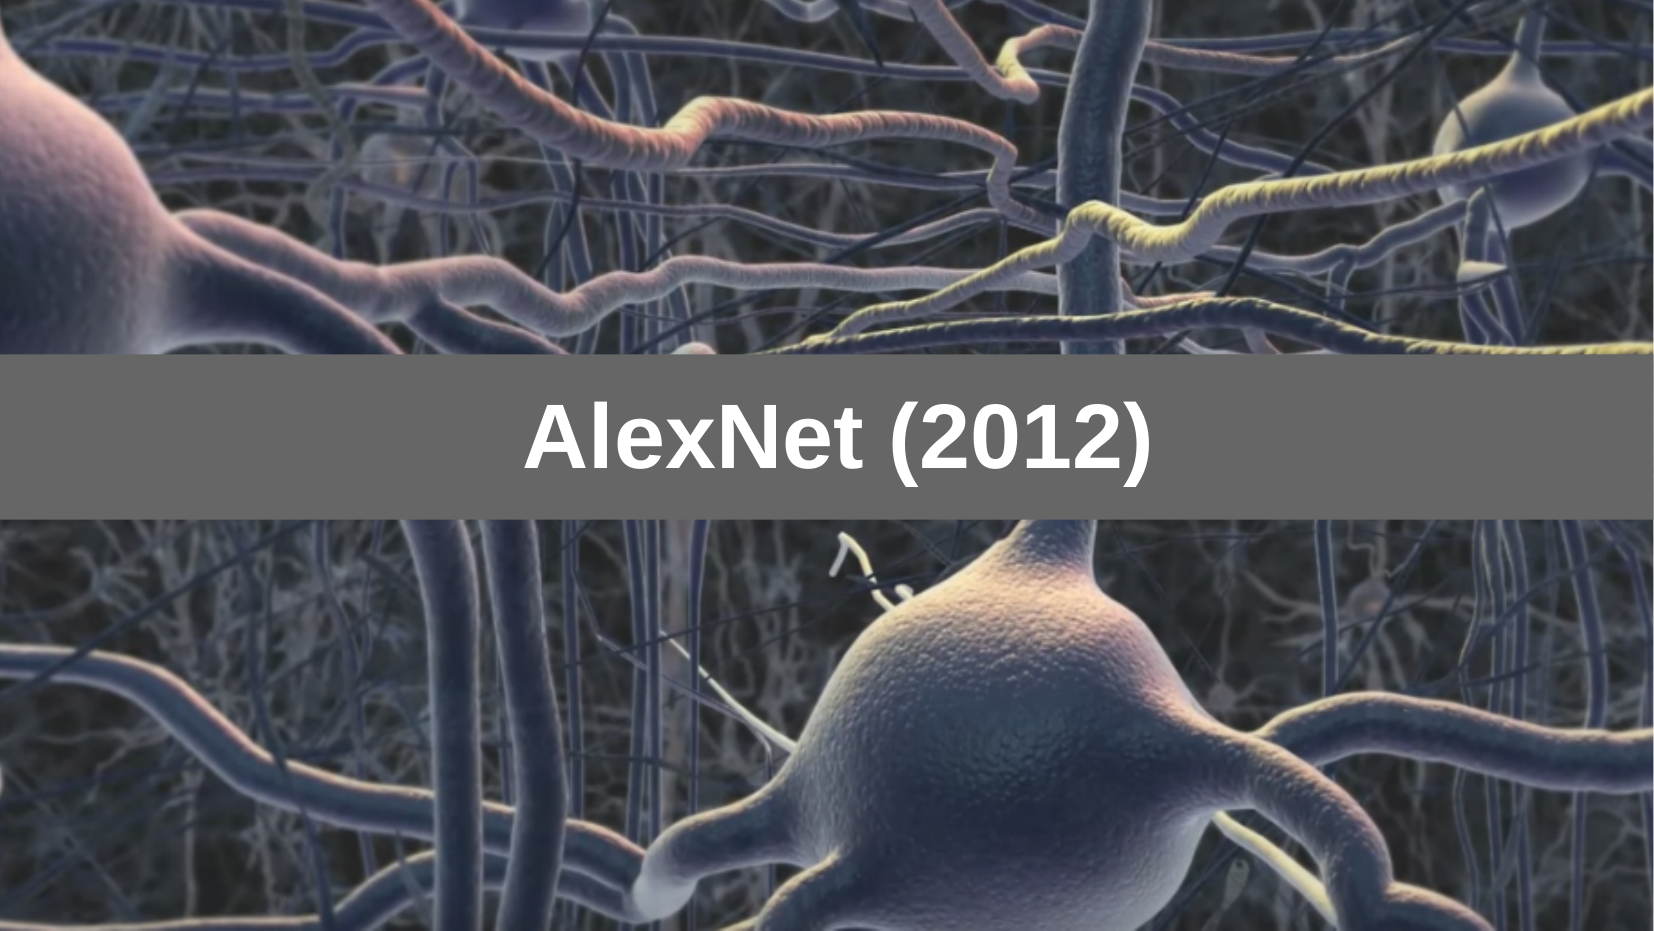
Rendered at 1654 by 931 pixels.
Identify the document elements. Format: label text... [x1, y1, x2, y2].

picture [0, 0, 1654, 354]
title AlexNet (2012) [0, 354, 1654, 520]
picture [0, 520, 1654, 931]
